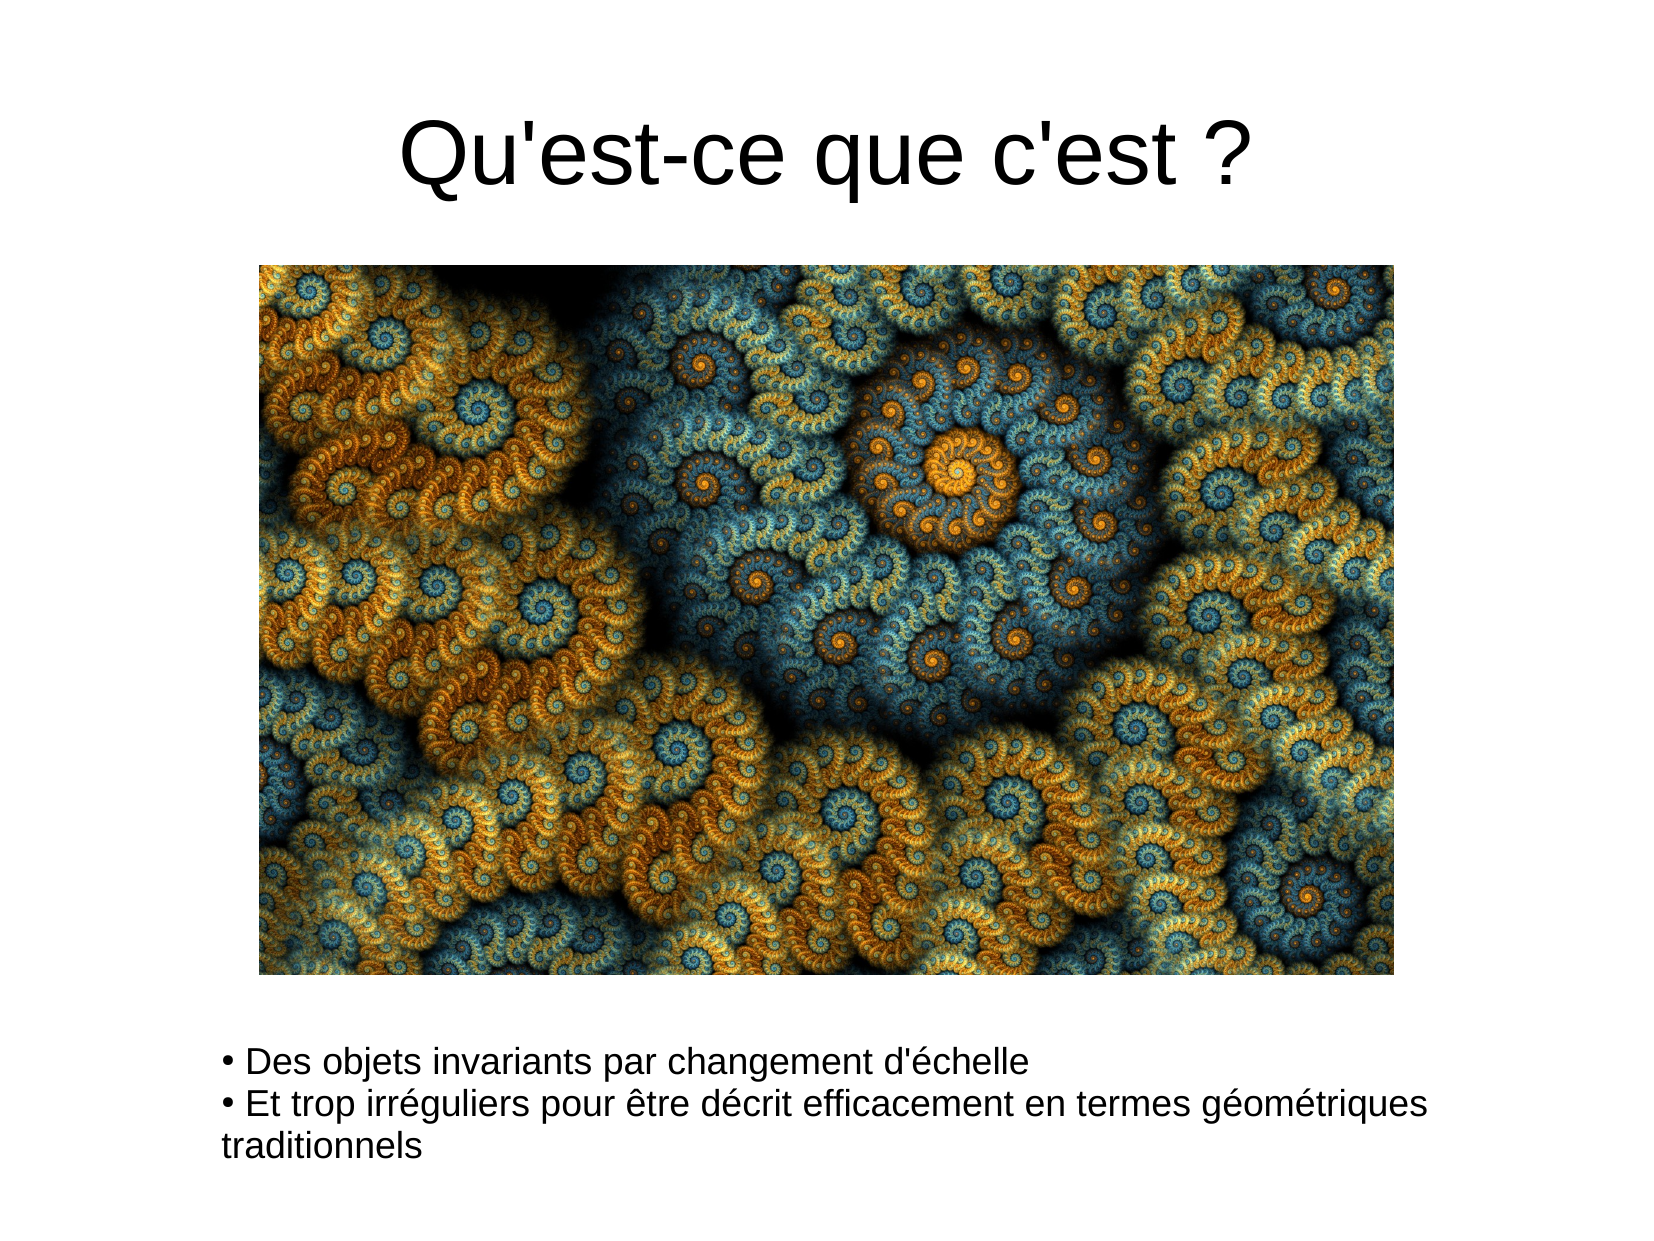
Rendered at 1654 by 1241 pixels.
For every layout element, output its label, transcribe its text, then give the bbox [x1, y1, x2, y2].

title Qu'est-ce que c'est ? [82, 49, 1571, 257]
picture [259, 265, 1394, 975]
text_box Des objets invariants par changement d'échelle Et trop irréguliers pour être décrit efficacement en termes géométriques traditionnels [206, 1033, 1447, 1217]
